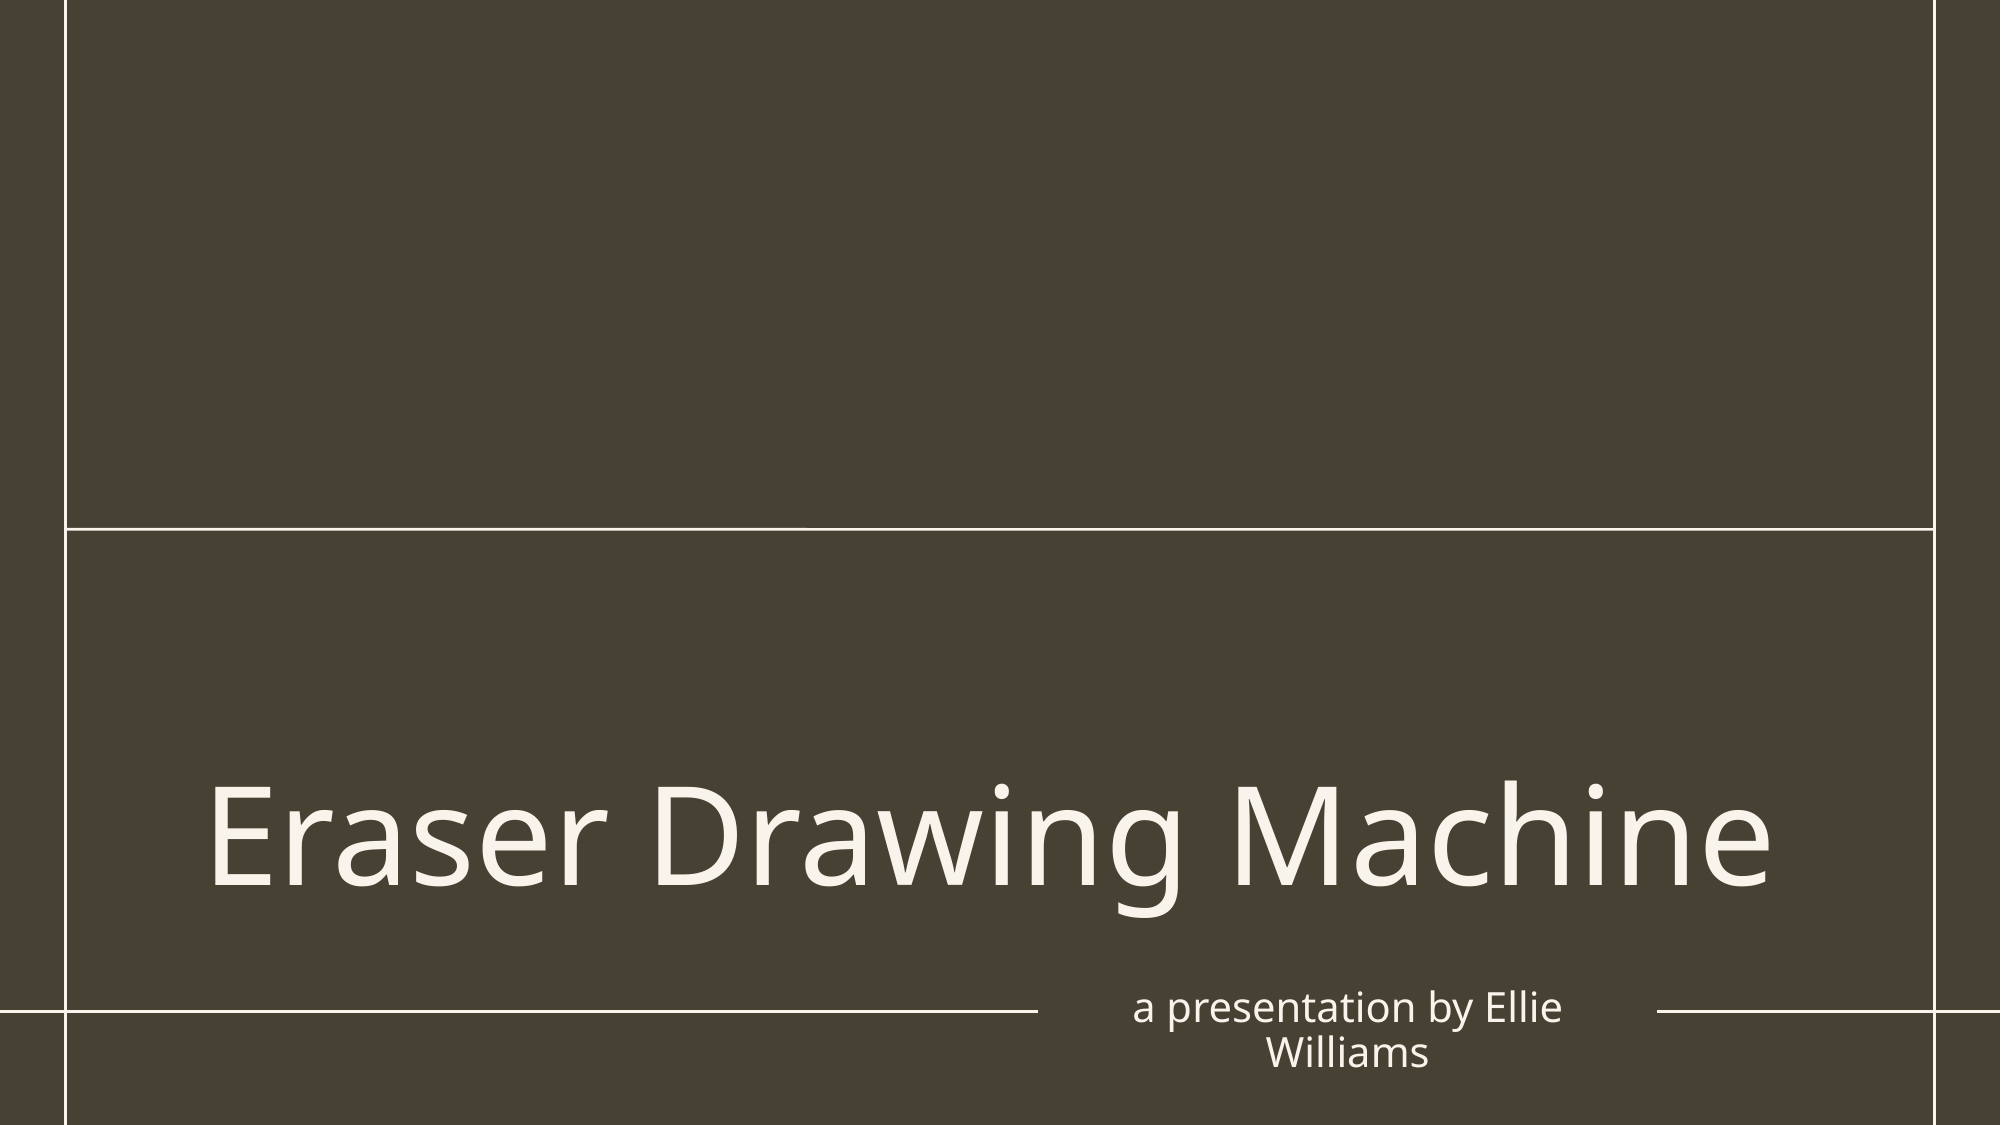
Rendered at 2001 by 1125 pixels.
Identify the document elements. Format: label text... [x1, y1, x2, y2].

subtitle a presentation by Ellie Williams [1038, 979, 1658, 1067]
title Eraser Drawing Machine [187, 531, 1848, 923]
